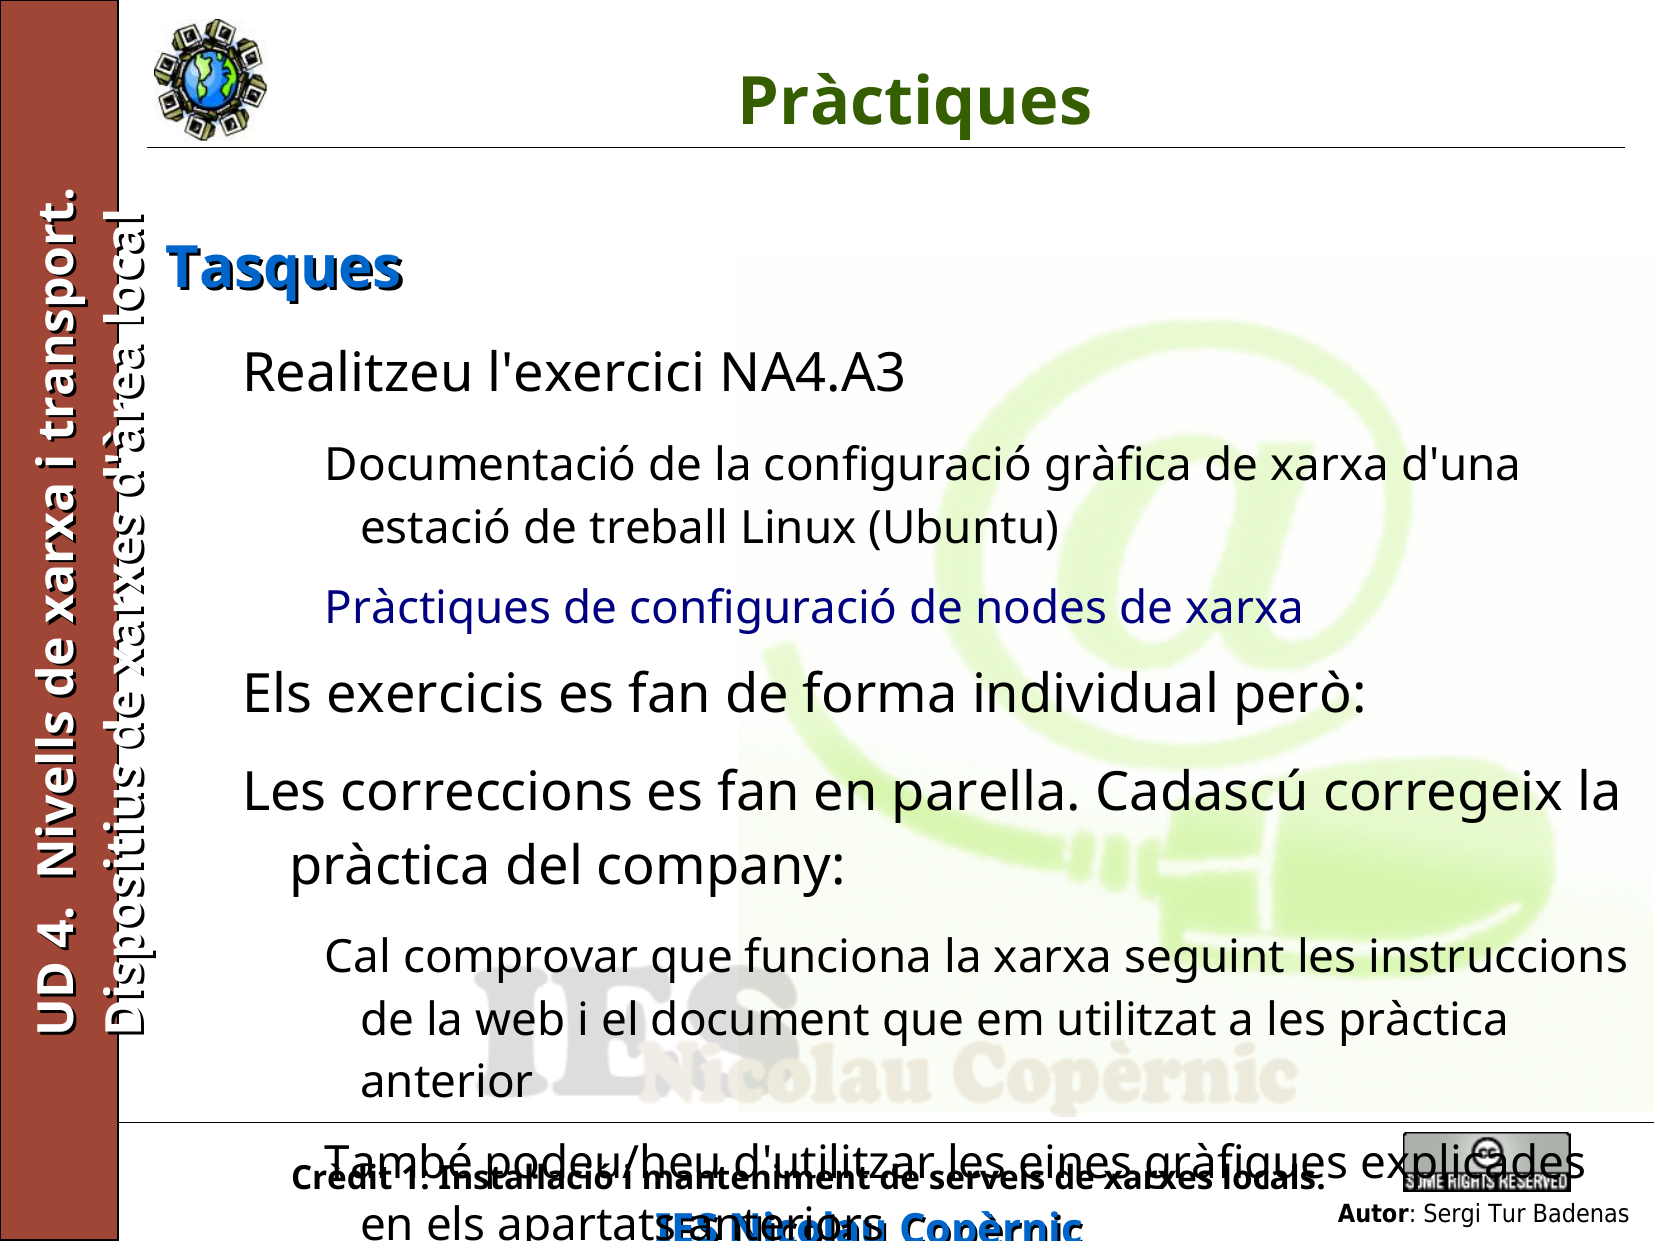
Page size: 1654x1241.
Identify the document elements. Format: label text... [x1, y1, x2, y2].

picture [1403, 1132, 1571, 1192]
picture [466, 252, 1654, 1117]
title Pràctiques [165, 56, 1654, 141]
picture [154, 19, 268, 142]
list Tasques Realitzeu l'exercici NA4.A3 Documentació de la configuració gràfica de xarxa d'una estació de treball Linux (Ubuntu) Pràctiques de configuració de nodes de xarxa Els exercicis es fan de forma individual però: Les correccions es fan en parella. Cadascú corregeix la pràctica del company: Cal comprovar que funciona la xarxa seguint les instruccions de la web i el document que em utilitzat a les pràctica anterior També podeu/heu d'utilitzar les eines gràfiques explicades en els apartats anteriors Si teniu problemes consulteu l'annex 2 (FAQ) [147, 225, 1636, 1061]
